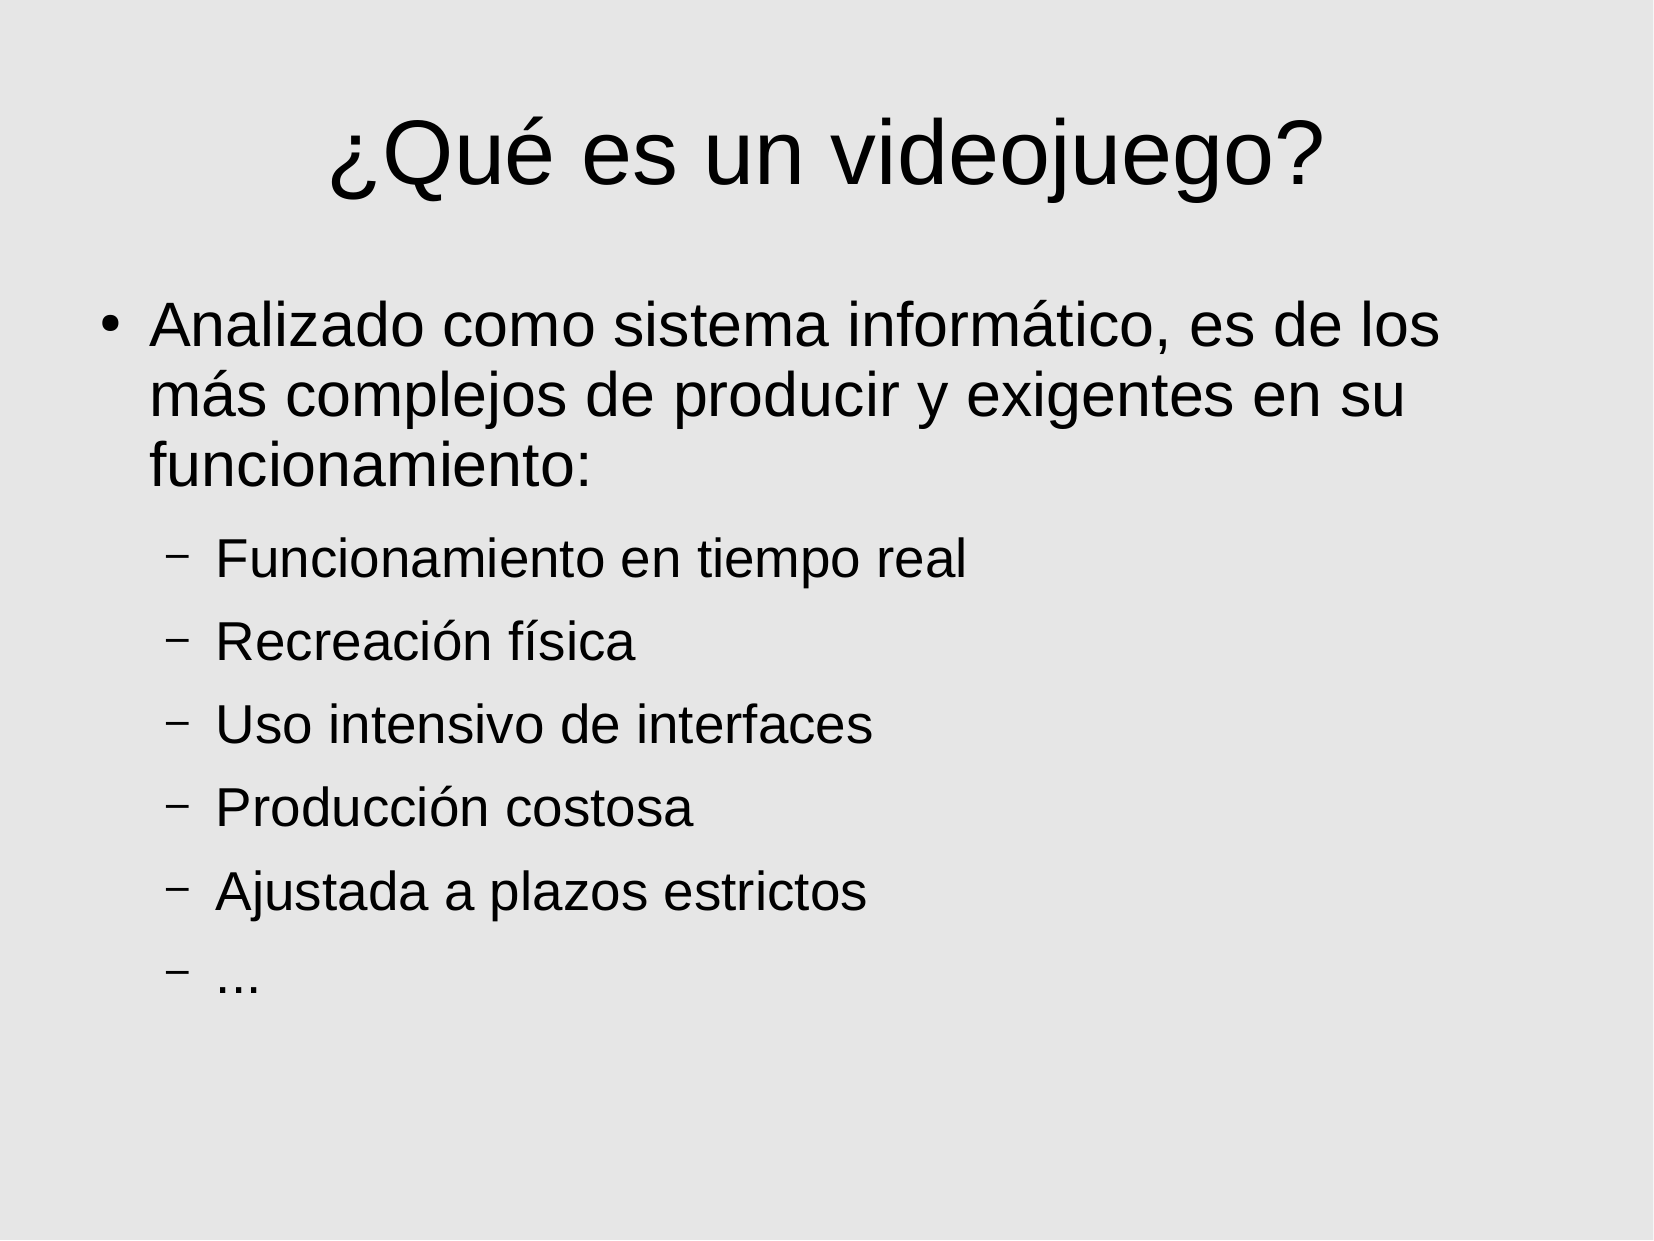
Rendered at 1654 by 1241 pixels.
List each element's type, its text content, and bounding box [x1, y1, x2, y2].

list Analizado como sistema informático, es de los más complejos de producir y exigentes en su funcionamiento: Funcionamiento en tiempo real Recreación física Uso intensivo de interfaces Producción costosa Ajustada a plazos estrictos ... [82, 290, 1571, 1010]
title ¿Qué es un videojuego? [82, 49, 1571, 257]
